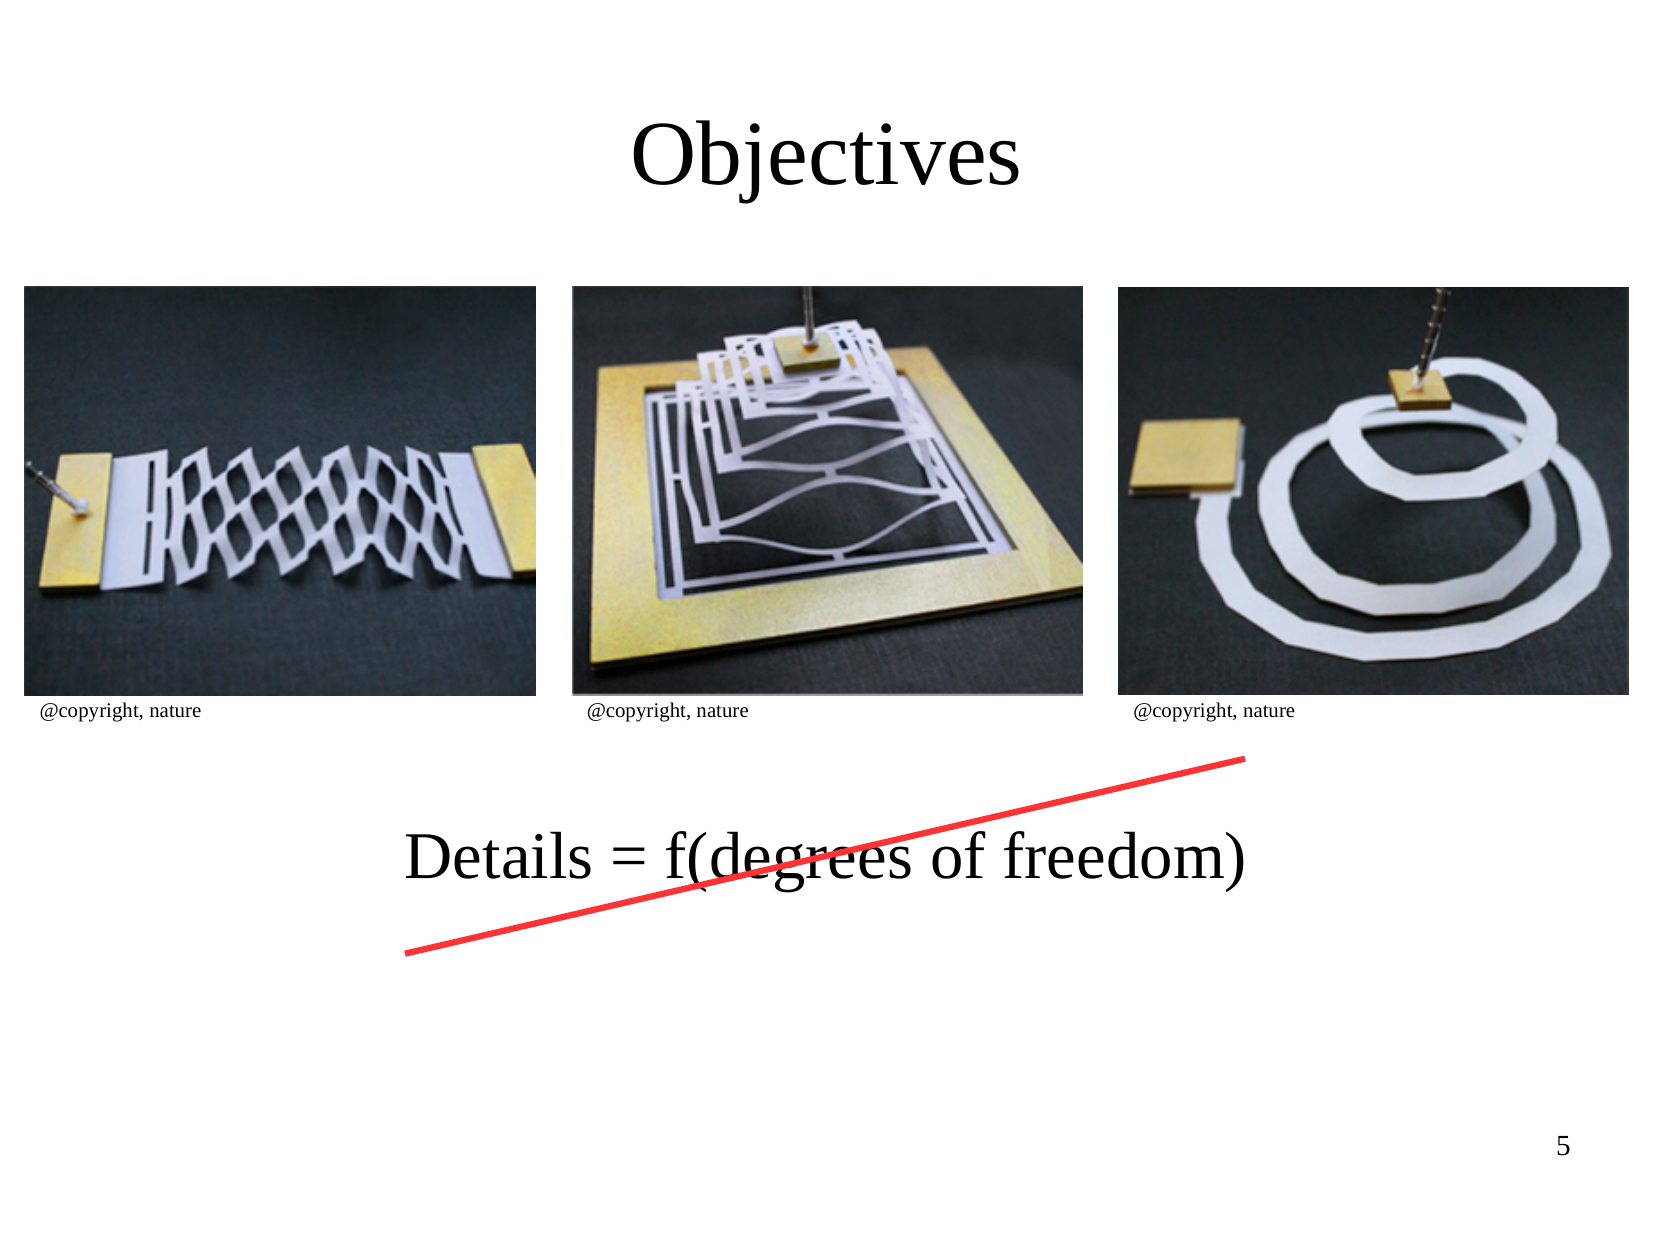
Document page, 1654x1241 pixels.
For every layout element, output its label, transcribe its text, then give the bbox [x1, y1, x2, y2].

text_box @copyright, nature [572, 691, 764, 730]
picture [24, 286, 536, 696]
title Objectives [82, 49, 1571, 257]
text_box @copyright, nature [1118, 691, 1311, 730]
text_box Details = f(degrees of freedom) [389, 811, 1001, 901]
picture [1118, 287, 1629, 695]
text_box Details = f(degrees of freedom) [651, 811, 1264, 901]
text_box @copyright, nature [24, 691, 217, 730]
picture [572, 286, 1083, 696]
